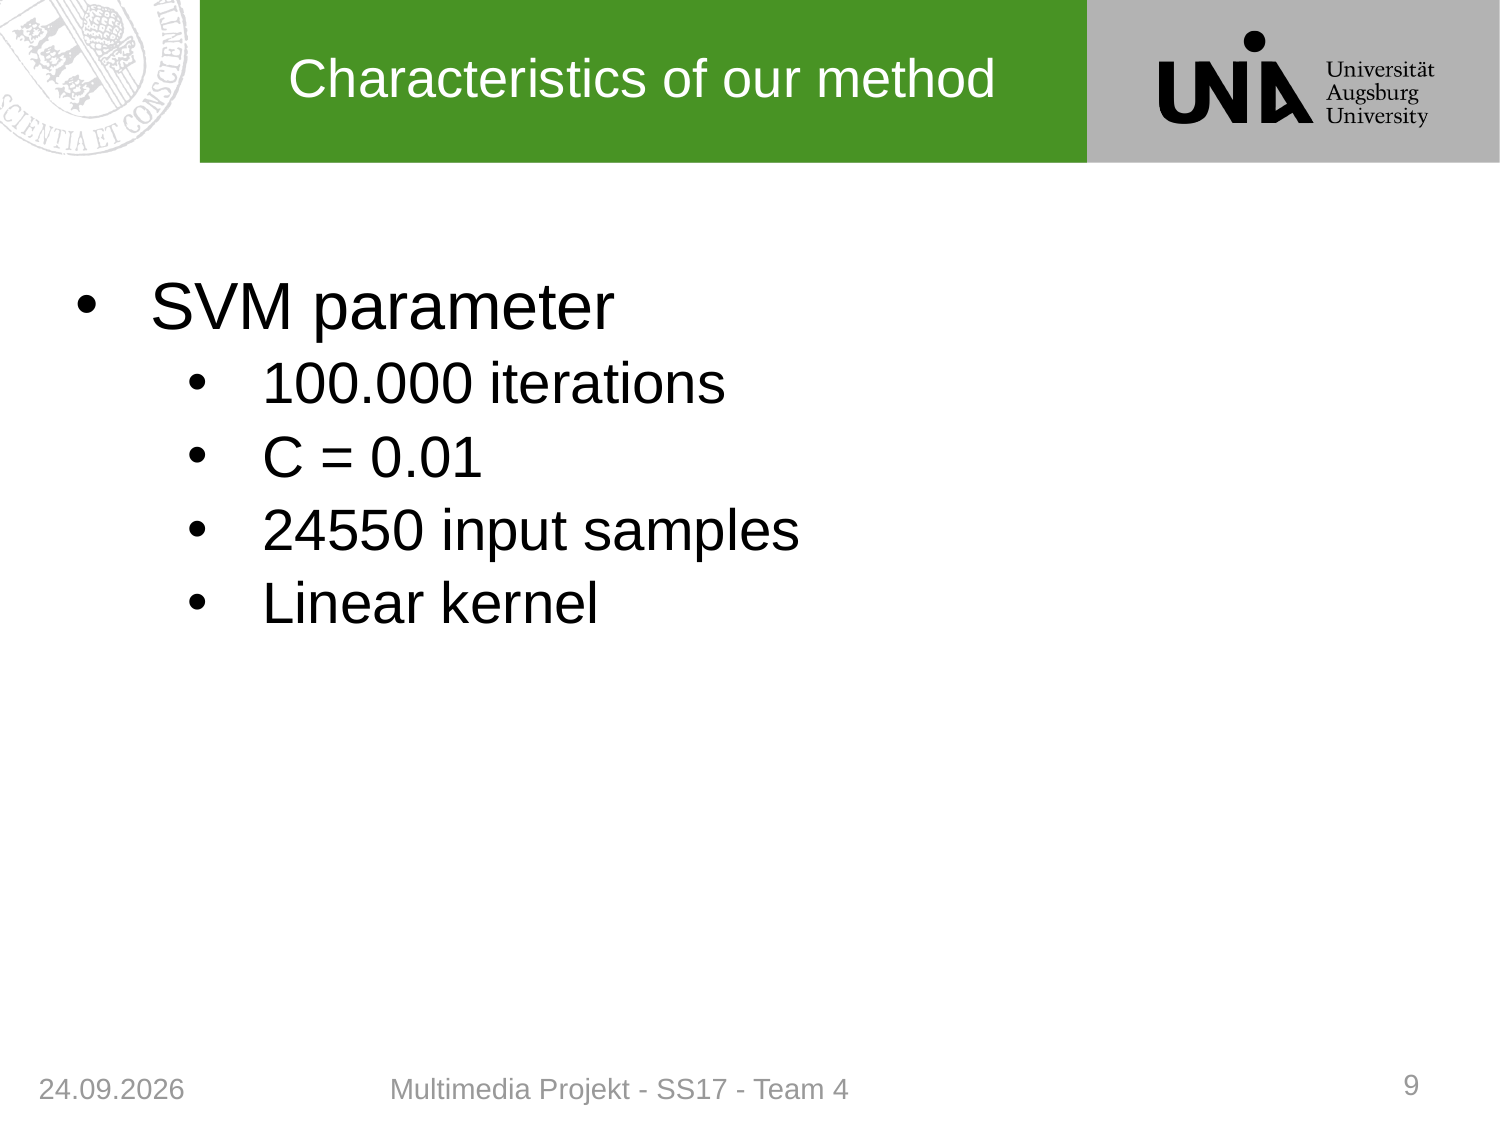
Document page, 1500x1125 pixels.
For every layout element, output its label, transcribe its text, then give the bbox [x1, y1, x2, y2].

text_box [1346, 1058, 1477, 1110]
text_box 17.07.2017 [11, 1062, 213, 1115]
text_box Multimedia Projekt - SS17 - Team 4 [271, 1062, 969, 1115]
title Characteristics of our method [199, 35, 1087, 163]
list SVM parameter 100.000 iterations C = 0.01 24550 input samples Linear kernel [75, 263, 1426, 1006]
